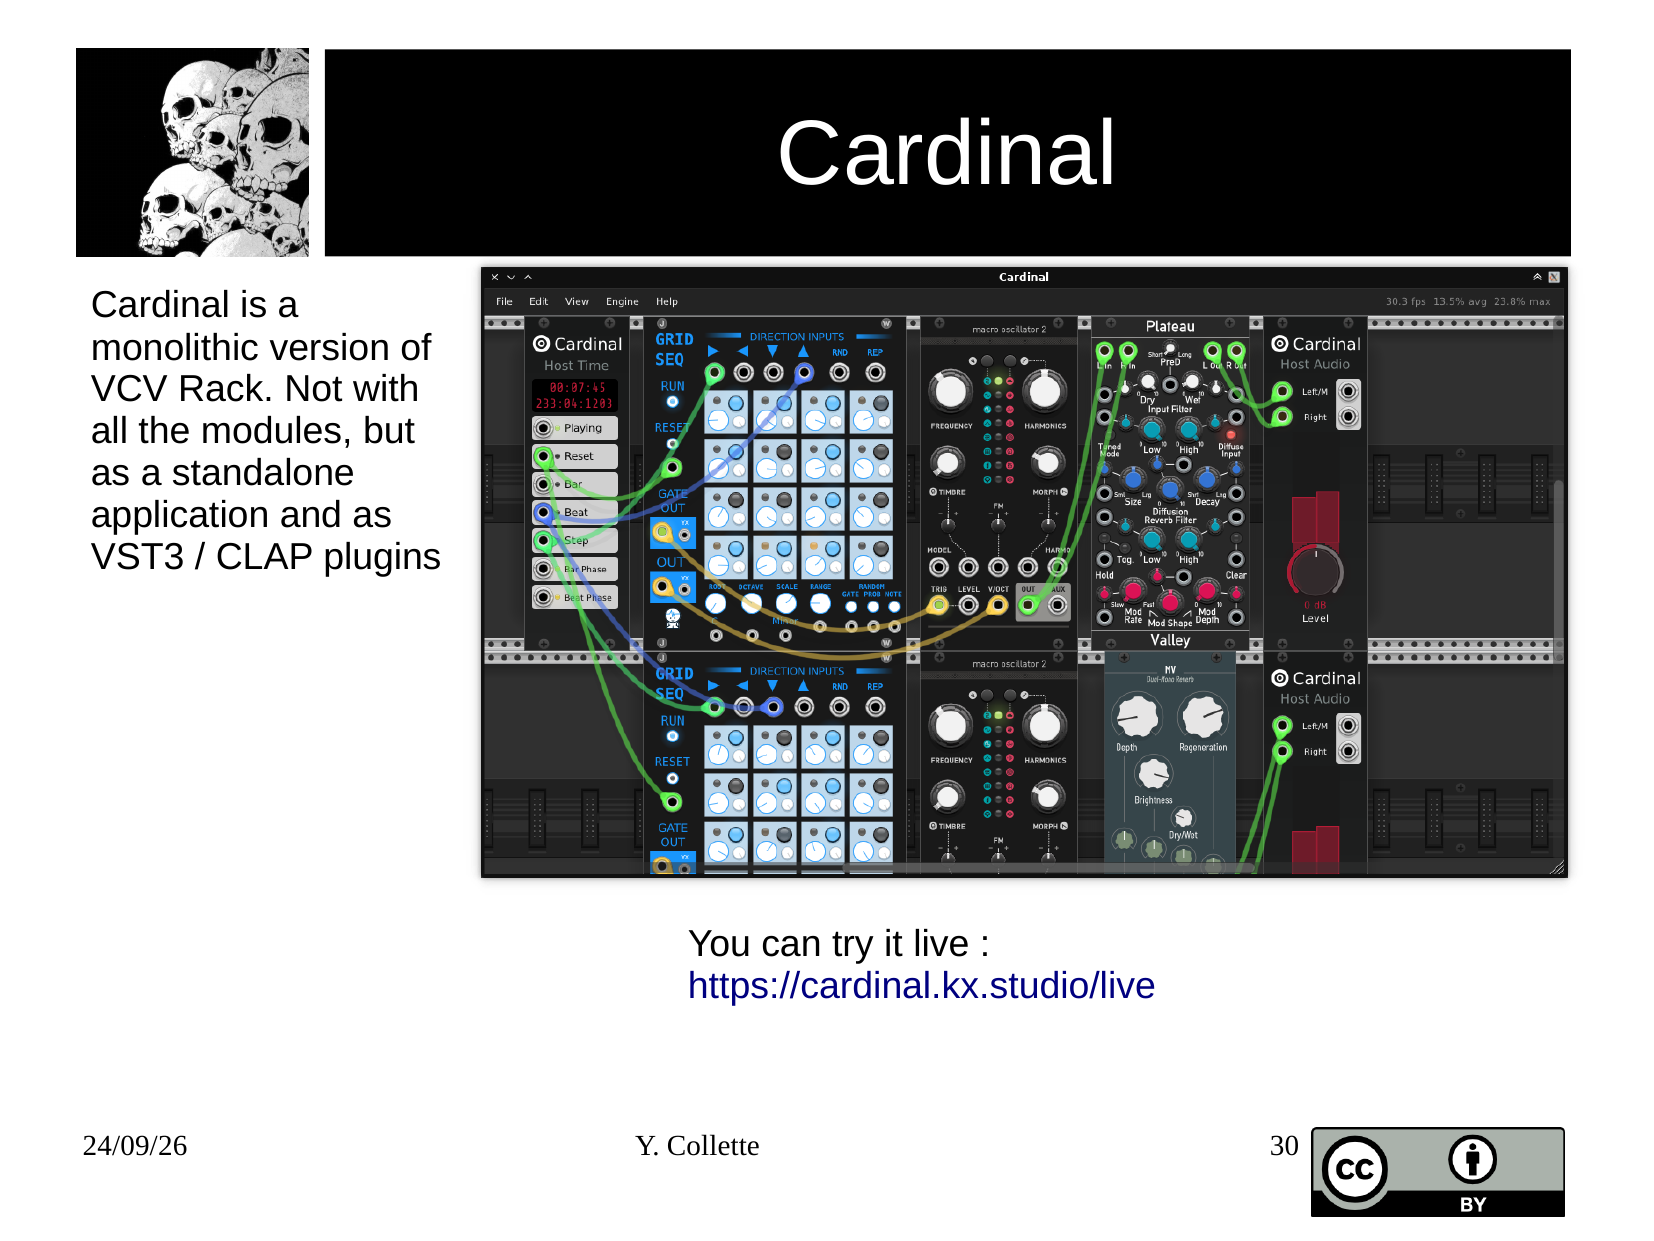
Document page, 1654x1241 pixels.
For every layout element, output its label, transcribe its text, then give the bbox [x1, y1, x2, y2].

picture [76, 48, 309, 257]
text_box Cardinal is a monolithic version of VCV Rack. Not with all the modules, but as a standalone application and as VST3 / CLAP plugins [76, 276, 464, 586]
picture [1311, 1127, 1565, 1217]
title Cardinal [324, 49, 1571, 257]
picture [463, 249, 1585, 895]
text_box You can try it live : https://cardinal.kx.studio/live [673, 915, 1172, 1014]
